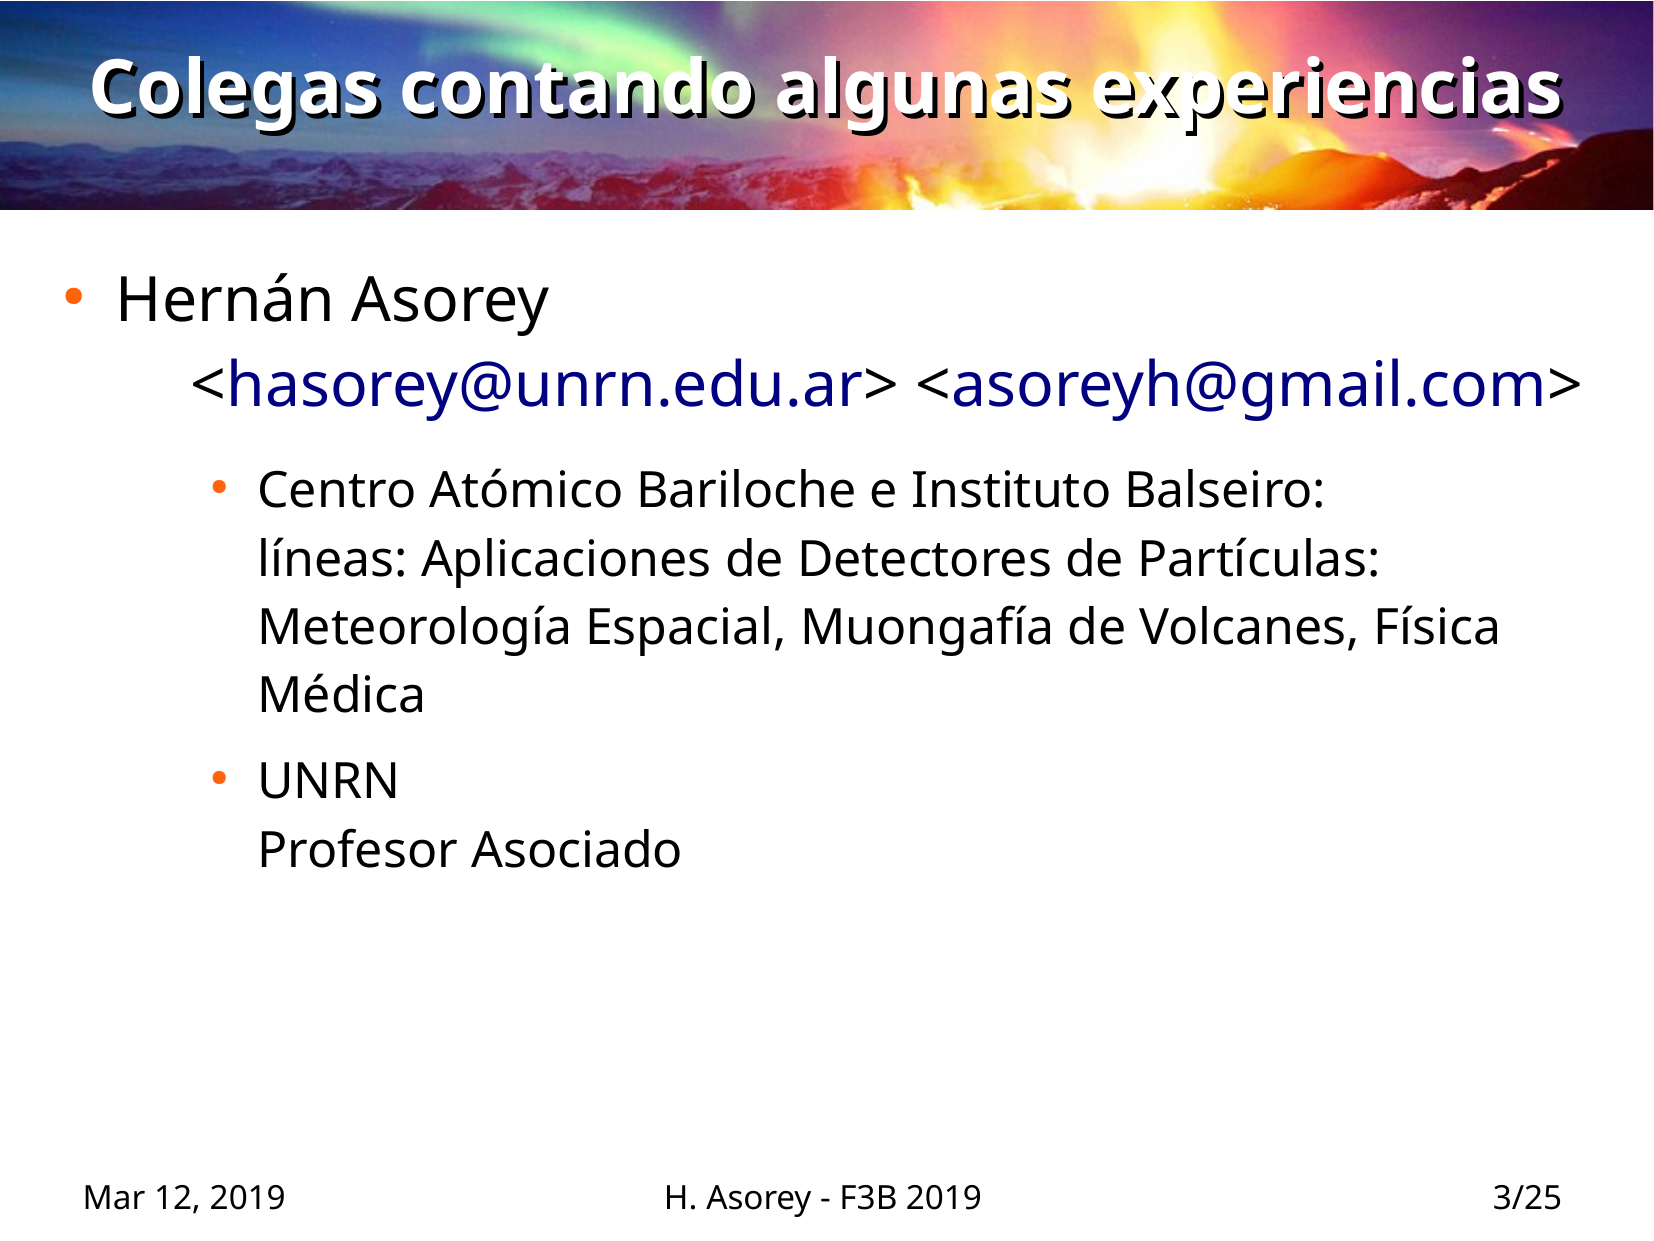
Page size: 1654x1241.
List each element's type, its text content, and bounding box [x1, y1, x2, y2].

picture [0, 1, 1654, 210]
list Hernán Asorey <hasorey@unrn.edu.ar> <asoreyh@gmail.com> Centro Atómico Bariloche e Instituto Balseiro: líneas: Aplicaciones de Detectores de Partículas: Meteorología Espacial, Muongafía de Volcanes, Física Médica UNRN Profesor Asociado [45, 255, 1606, 1156]
title Colegas contando algunas experiencias [75, 19, 1564, 151]
